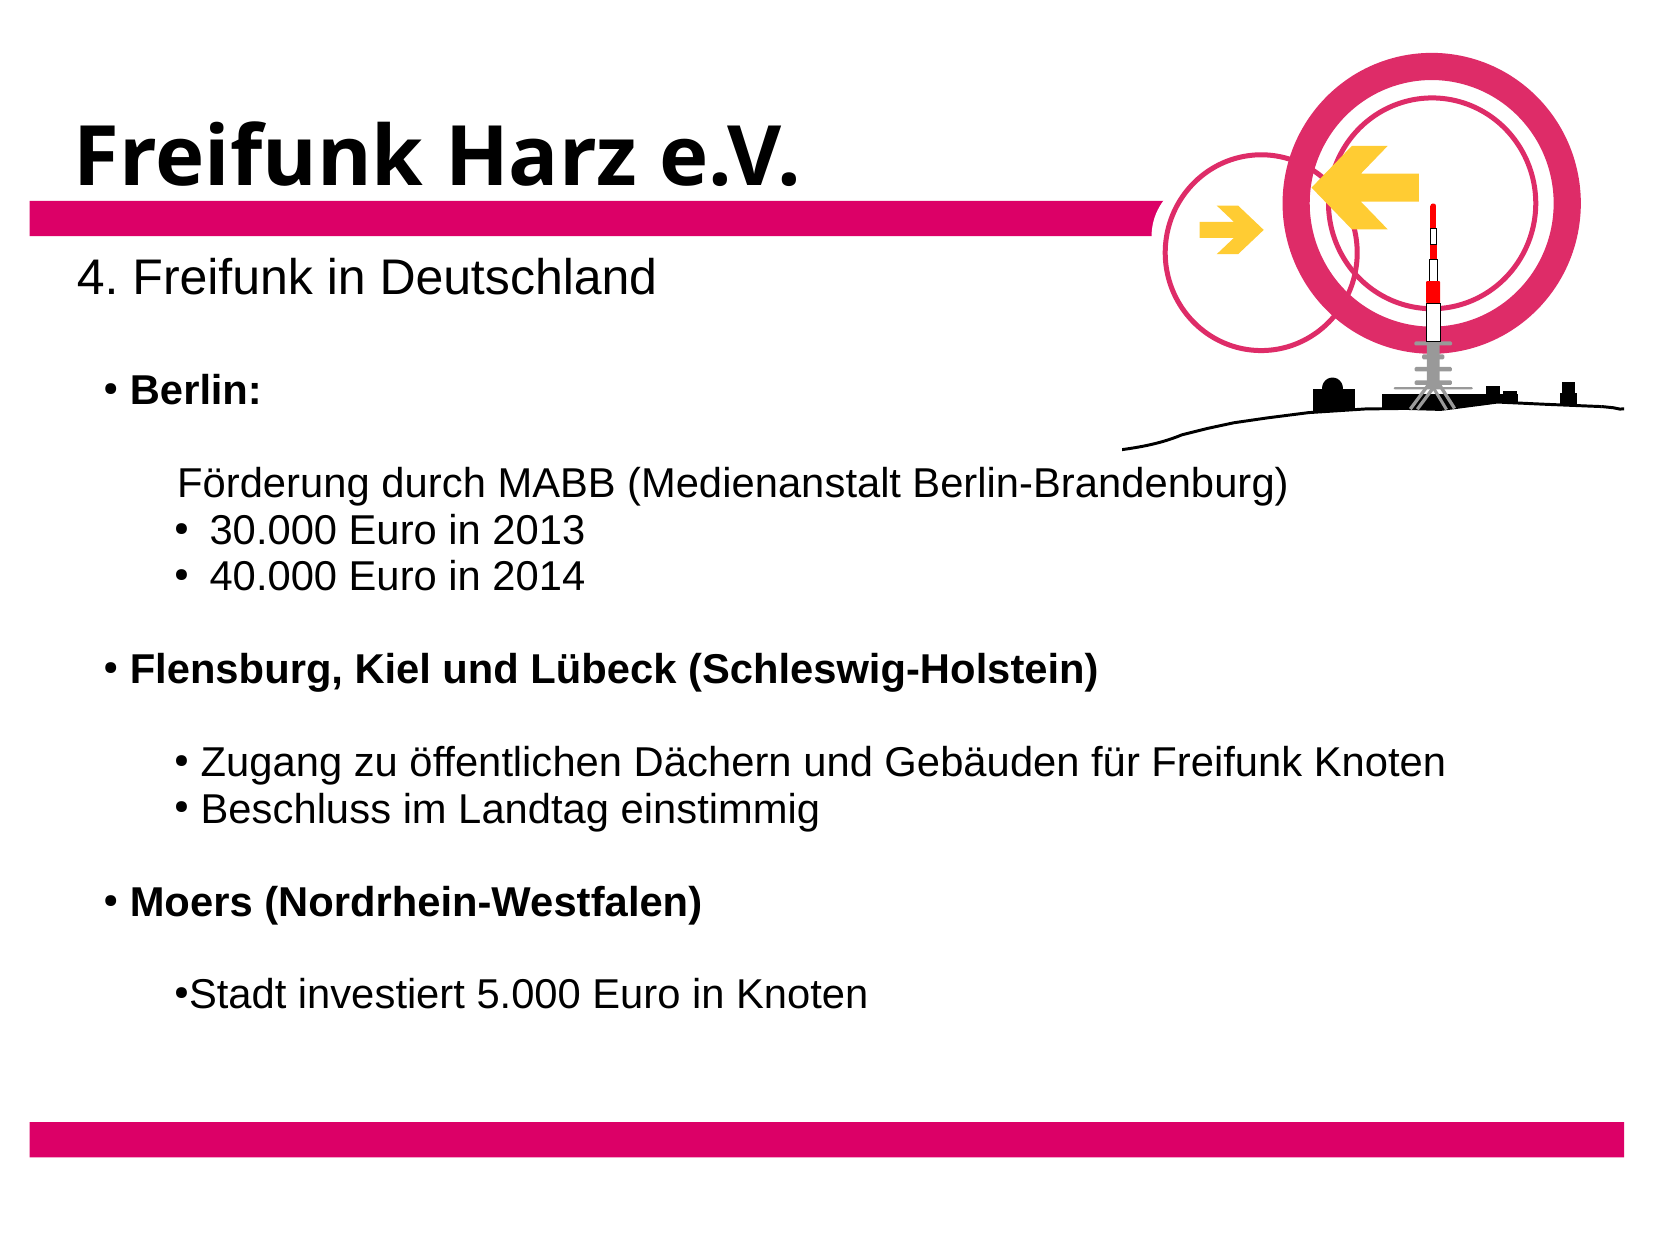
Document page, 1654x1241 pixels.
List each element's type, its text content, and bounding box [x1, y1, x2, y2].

subtitle 4. Freifunk in Deutschland [76, 218, 697, 337]
text_box Berlin: Förderung durch MABB (Medienanstalt Berlin-Brandenburg) 30.000 Euro in 2013 40.000 Euro in 2014 Flensburg, Kiel und Lübeck (Schleswig-Holstein) Zugang zu öffentlichen Dächern und Gebäuden für Freifunk Knoten Beschluss im Landtag einstimmig Moers (Nordrhein-Westfalen) Stadt investiert 5.000 Euro in Knoten [88, 359, 1536, 1034]
